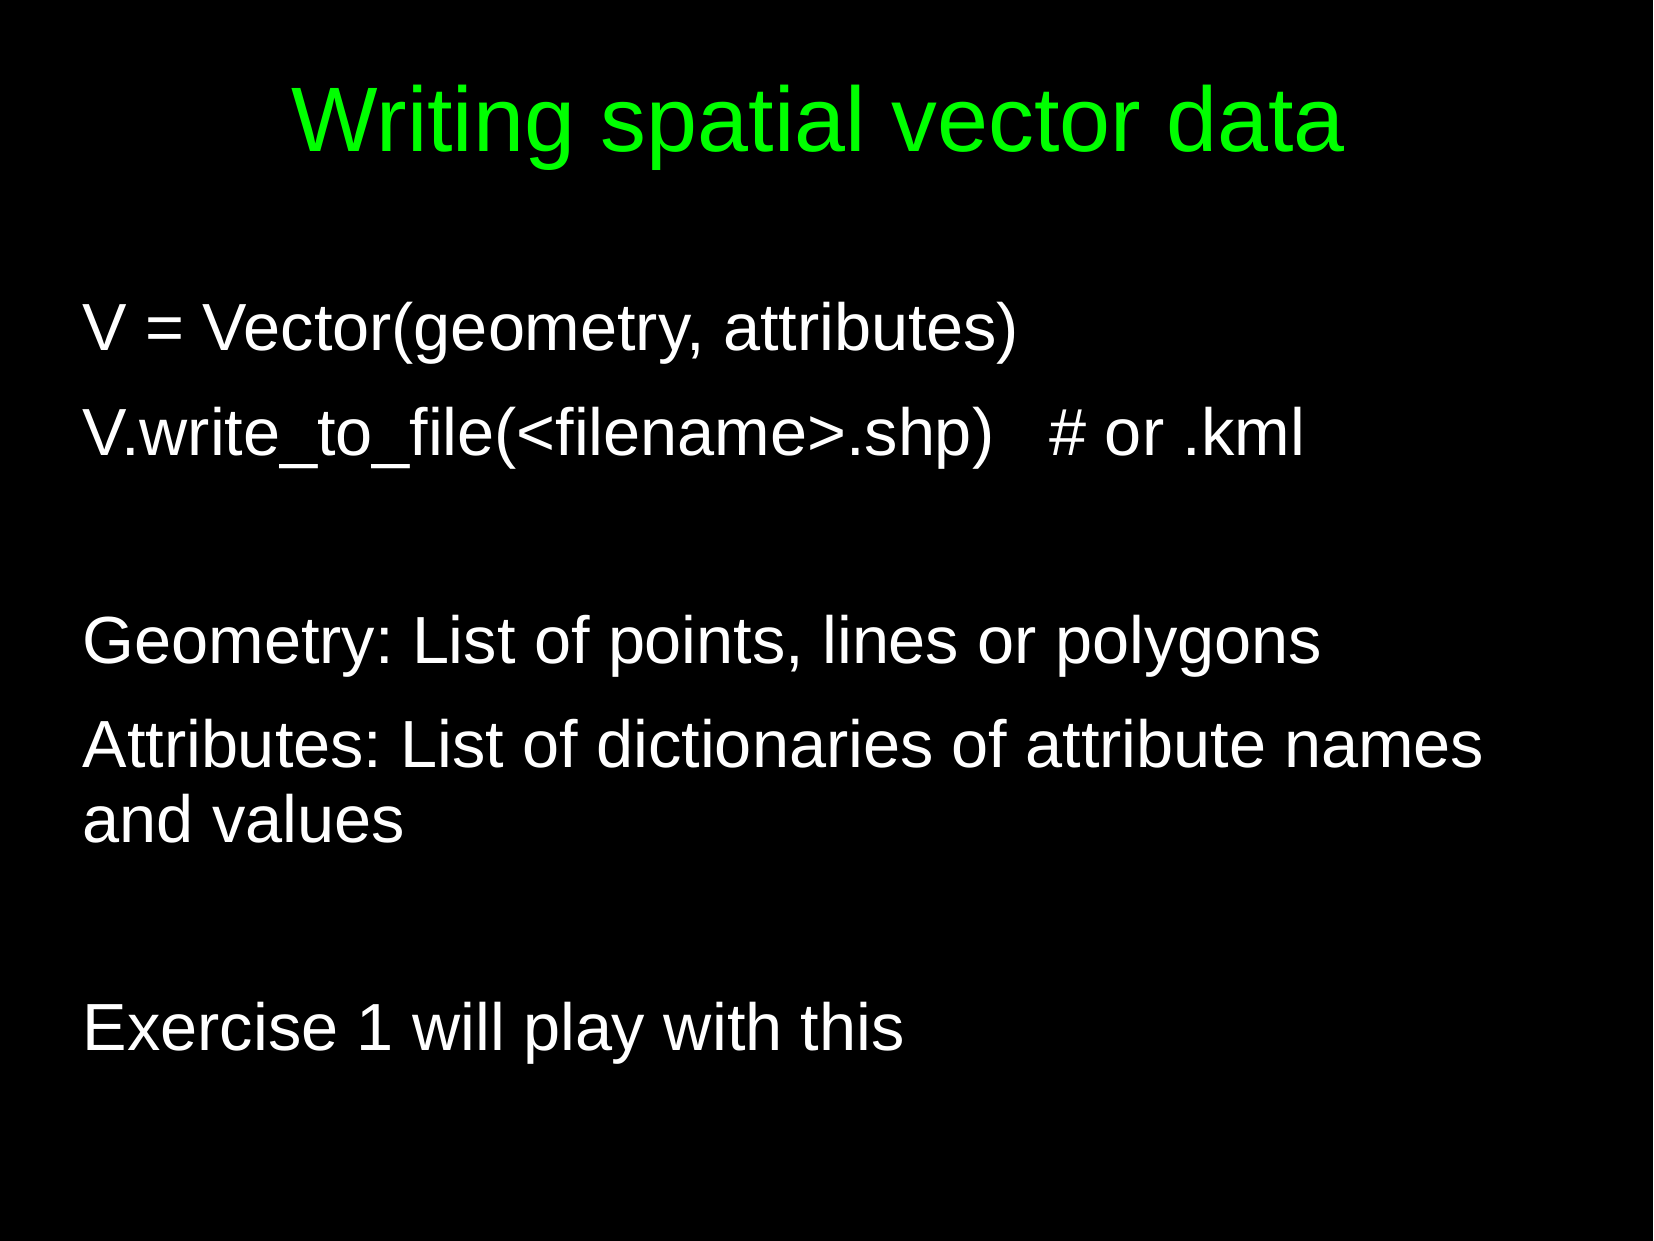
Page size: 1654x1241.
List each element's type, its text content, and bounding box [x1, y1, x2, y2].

title Writing spatial vector data [75, 14, 1563, 226]
list V = Vector(geometry, attributes) V.write_to_file(<filename>.shp) # or .kml Geometry: List of points, lines or polygons Attributes: List of dictionaries of attribute names and values Exercise 1 will play with this [82, 290, 1571, 1109]
